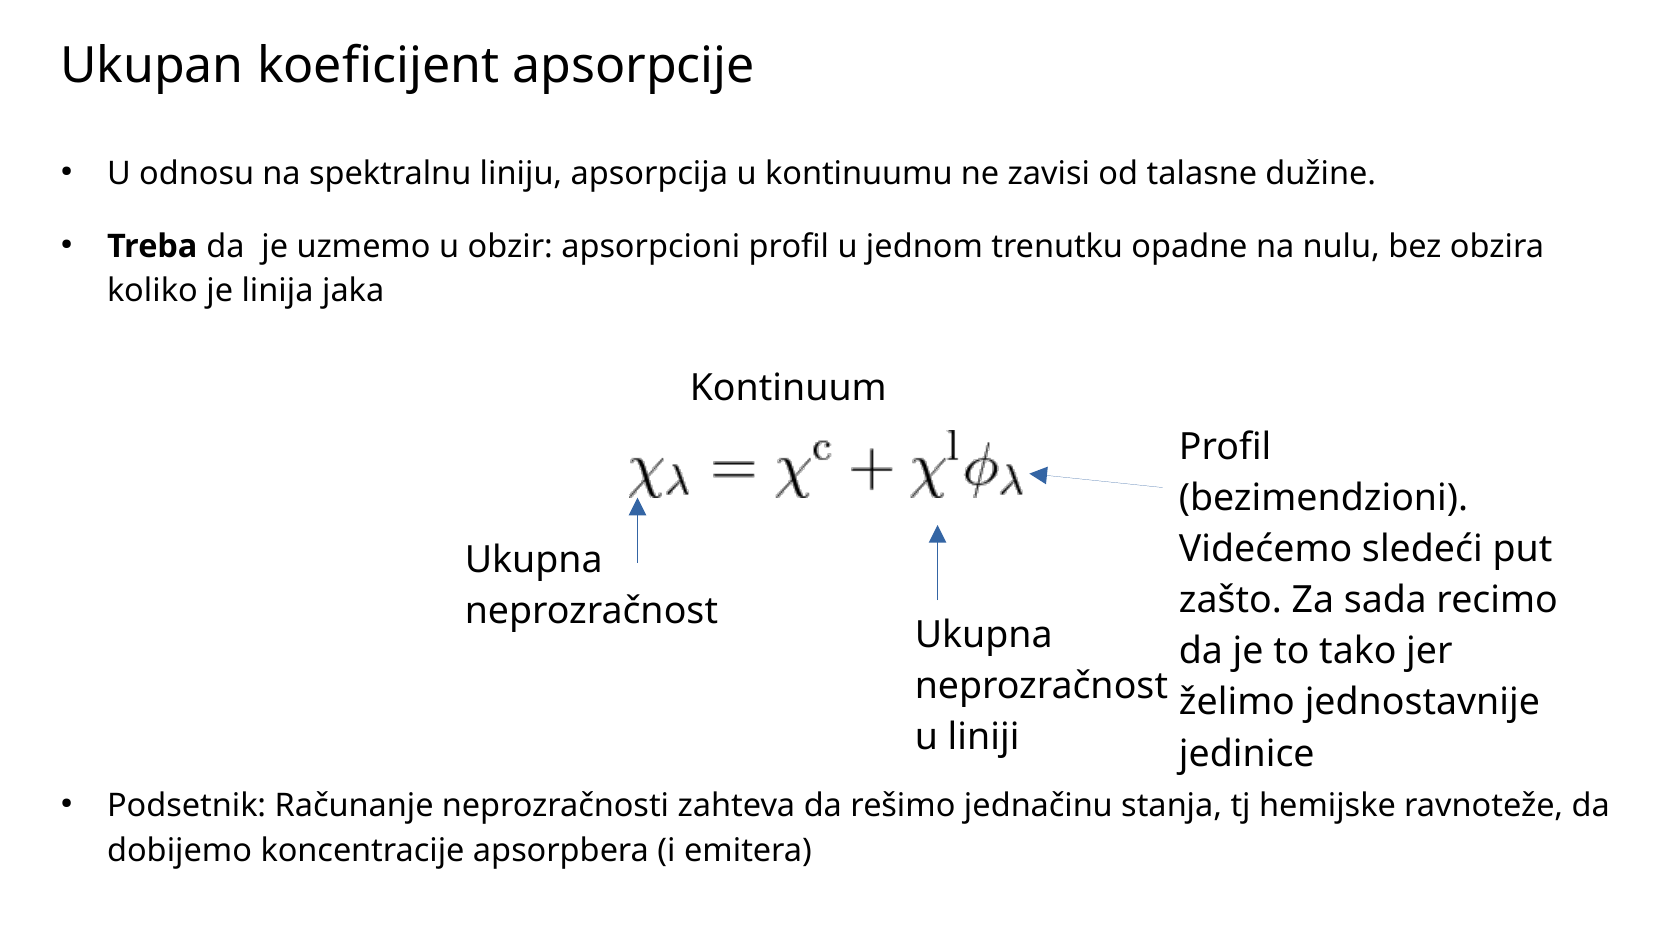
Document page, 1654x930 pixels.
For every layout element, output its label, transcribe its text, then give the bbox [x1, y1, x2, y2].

picture [629, 430, 1024, 498]
text_box Ukupna neprozračnost [450, 525, 751, 638]
text_box Ukupna neprozračnost u liniji [900, 600, 1201, 749]
text_box Profil (bezimendzioni). Videćemo sledeći put zašto. Za sada recimo da je to tako jer želimo jednostavnije jedinice [1164, 412, 1577, 740]
title Ukupan koeficijent apsorpcije [59, 13, 1648, 113]
list U odnosu na spektralnu liniju, apsorpcija u kontinuumu ne zavisi od talasne dužine. Treba da je uzmemo u obzir: apsorpcioni profil u jednom trenutku opadne na nulu, bez obzira koliko je linija jaka Podsetnik: Računanje neprozračnosti zahteva da rešimo jednačinu stanja, tj hemijske ravnoteže, da dobijemo koncentracije apsorpbera (i emitera) [45, 149, 1635, 880]
text_box Kontinuum [675, 353, 976, 413]
